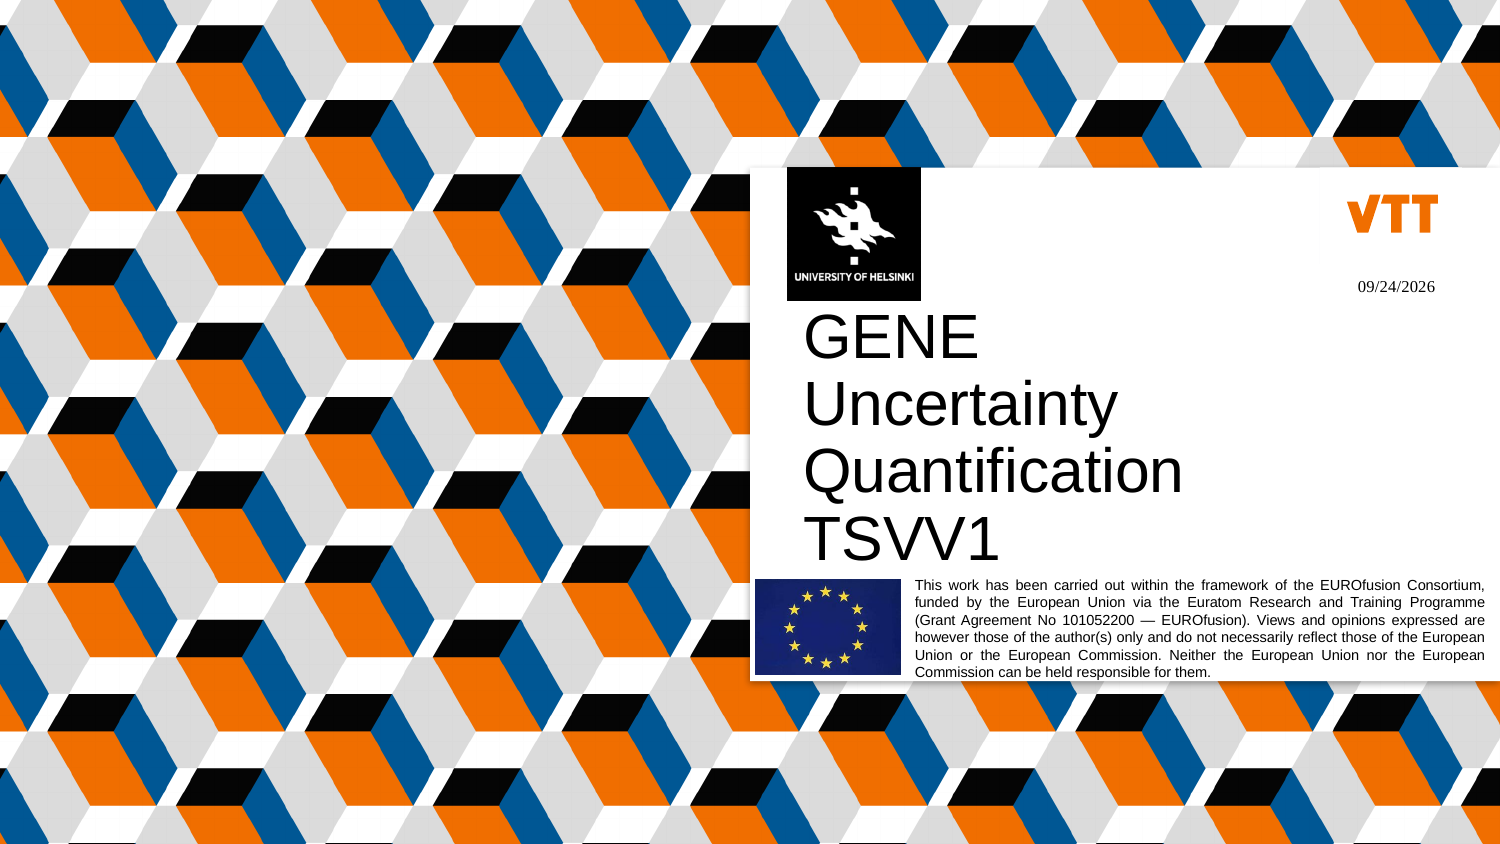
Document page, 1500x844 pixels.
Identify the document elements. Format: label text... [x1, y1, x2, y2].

text_box This work has been carried out within the framework of the EUROfusion Consortium, funded by the European Union via the Euratom Research and Training Programme (Grant Agreement No 101052200 — EUROfusion). Views and opinions expressed are however those of the author(s) only and do not necessarily reflect those of the European Union or the European Commission. Neither the European Union nor the European Commission can be held responsible for them. [899, 568, 1500, 687]
picture [0, 0, 1500, 844]
title GENE Uncertainty Quantification TSVV1 [803, 304, 1462, 569]
picture [755, 579, 901, 675]
